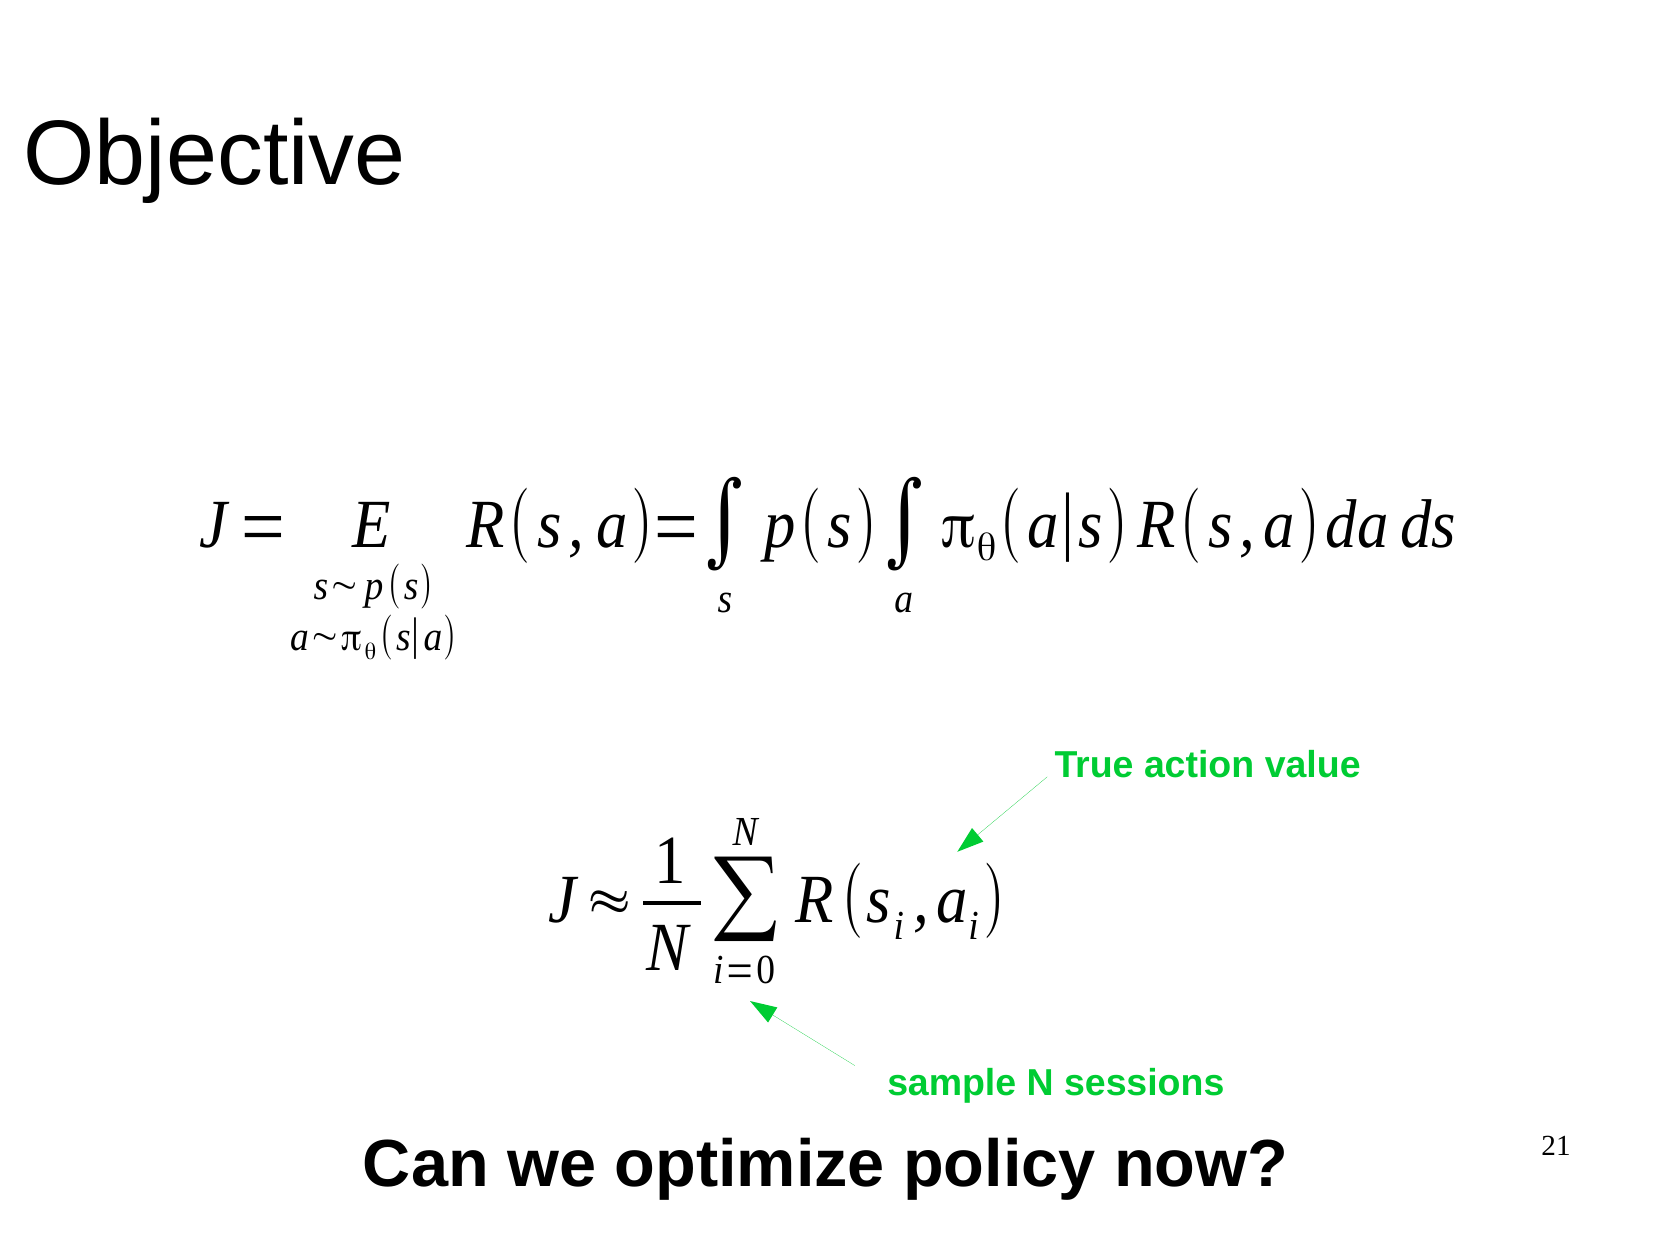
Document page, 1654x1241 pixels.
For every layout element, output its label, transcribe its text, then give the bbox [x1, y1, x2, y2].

text_box Can we optimize policy now? [348, 1119, 1399, 1209]
chart [532, 806, 1020, 994]
text_box True action value [1039, 735, 1376, 835]
chart [184, 469, 1471, 663]
text_box sample N sessions [843, 1053, 1269, 1111]
title Objective [23, 49, 1512, 257]
